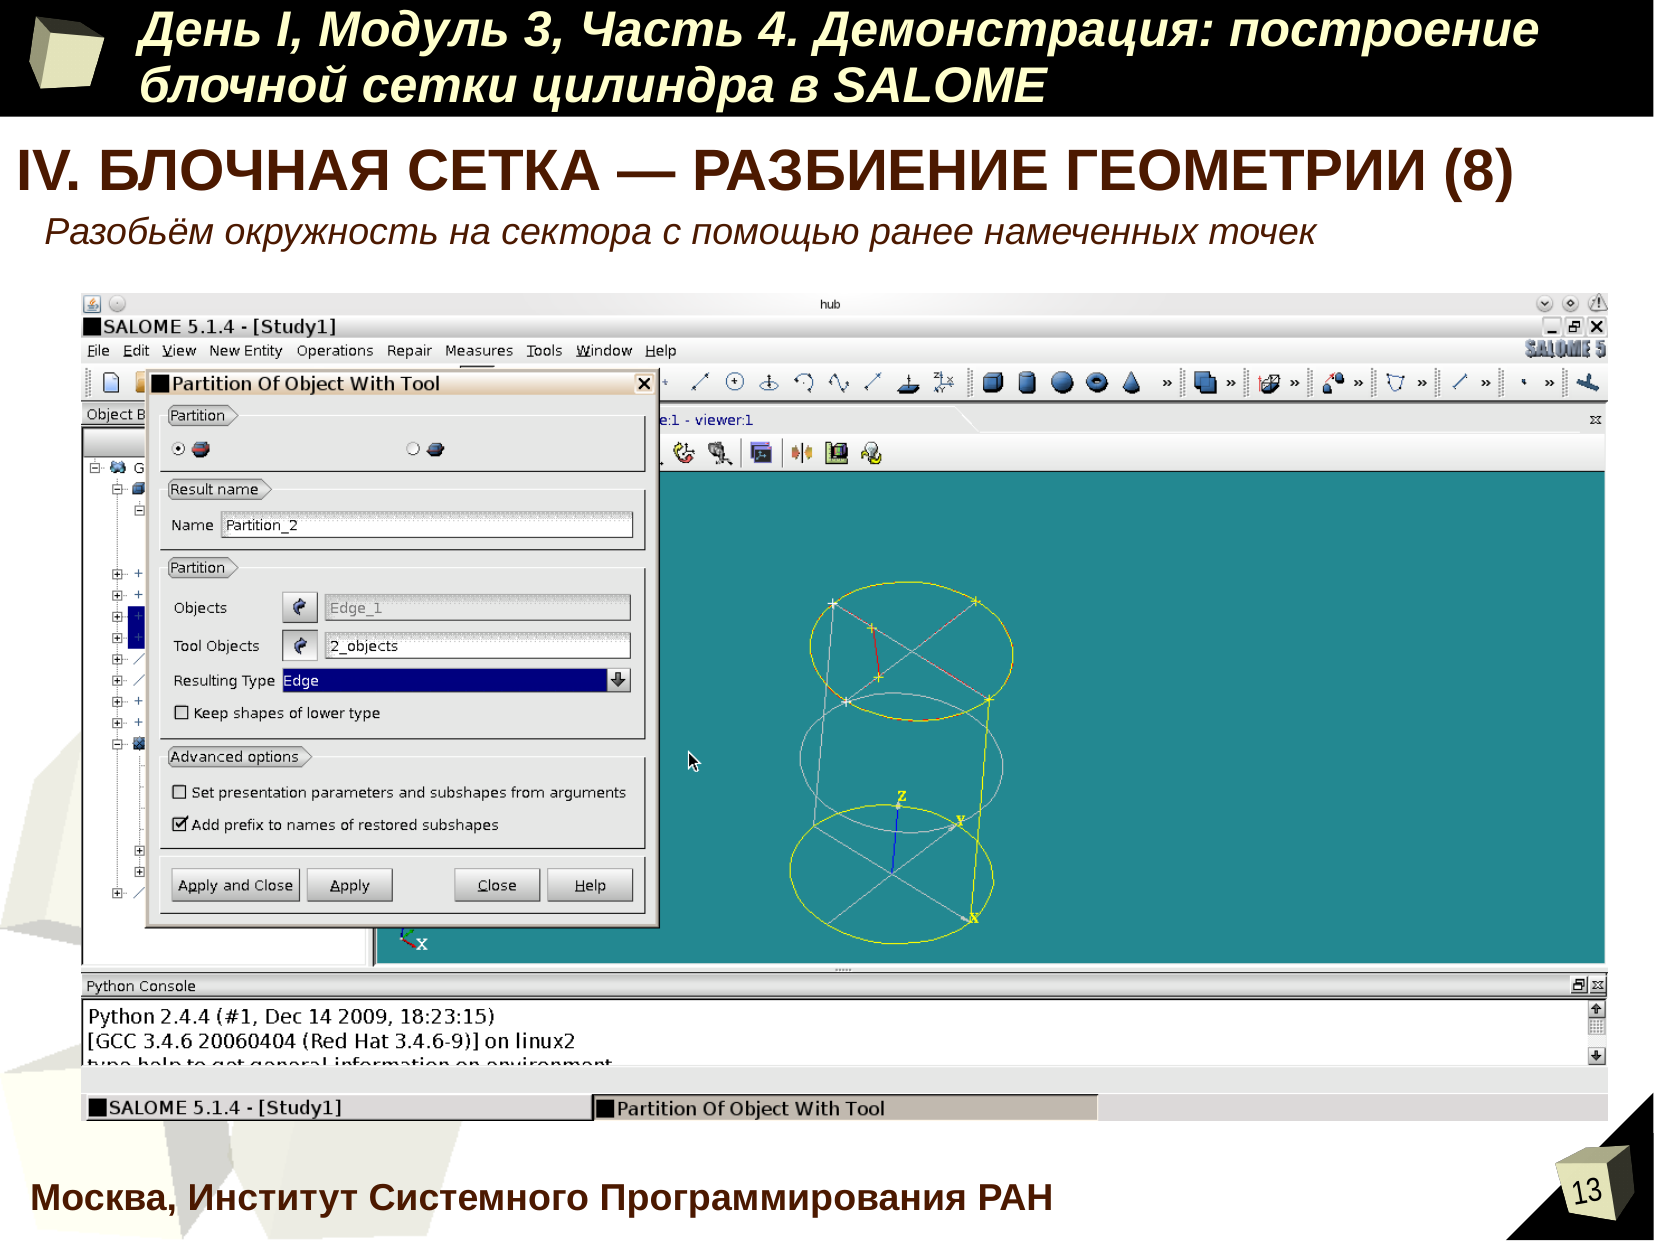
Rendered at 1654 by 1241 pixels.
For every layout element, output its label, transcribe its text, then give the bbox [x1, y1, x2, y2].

picture [0, 293, 1608, 1241]
text_box IV. БЛОЧНАЯ СЕТКА — РАЗБИЕНИЕ ГЕОМЕТРИИ (8) [1, 130, 1654, 211]
picture [464, 1193, 472, 1198]
text_box Разобьём окружность на сектора с помощью ранее намеченных точек [29, 211, 1625, 260]
